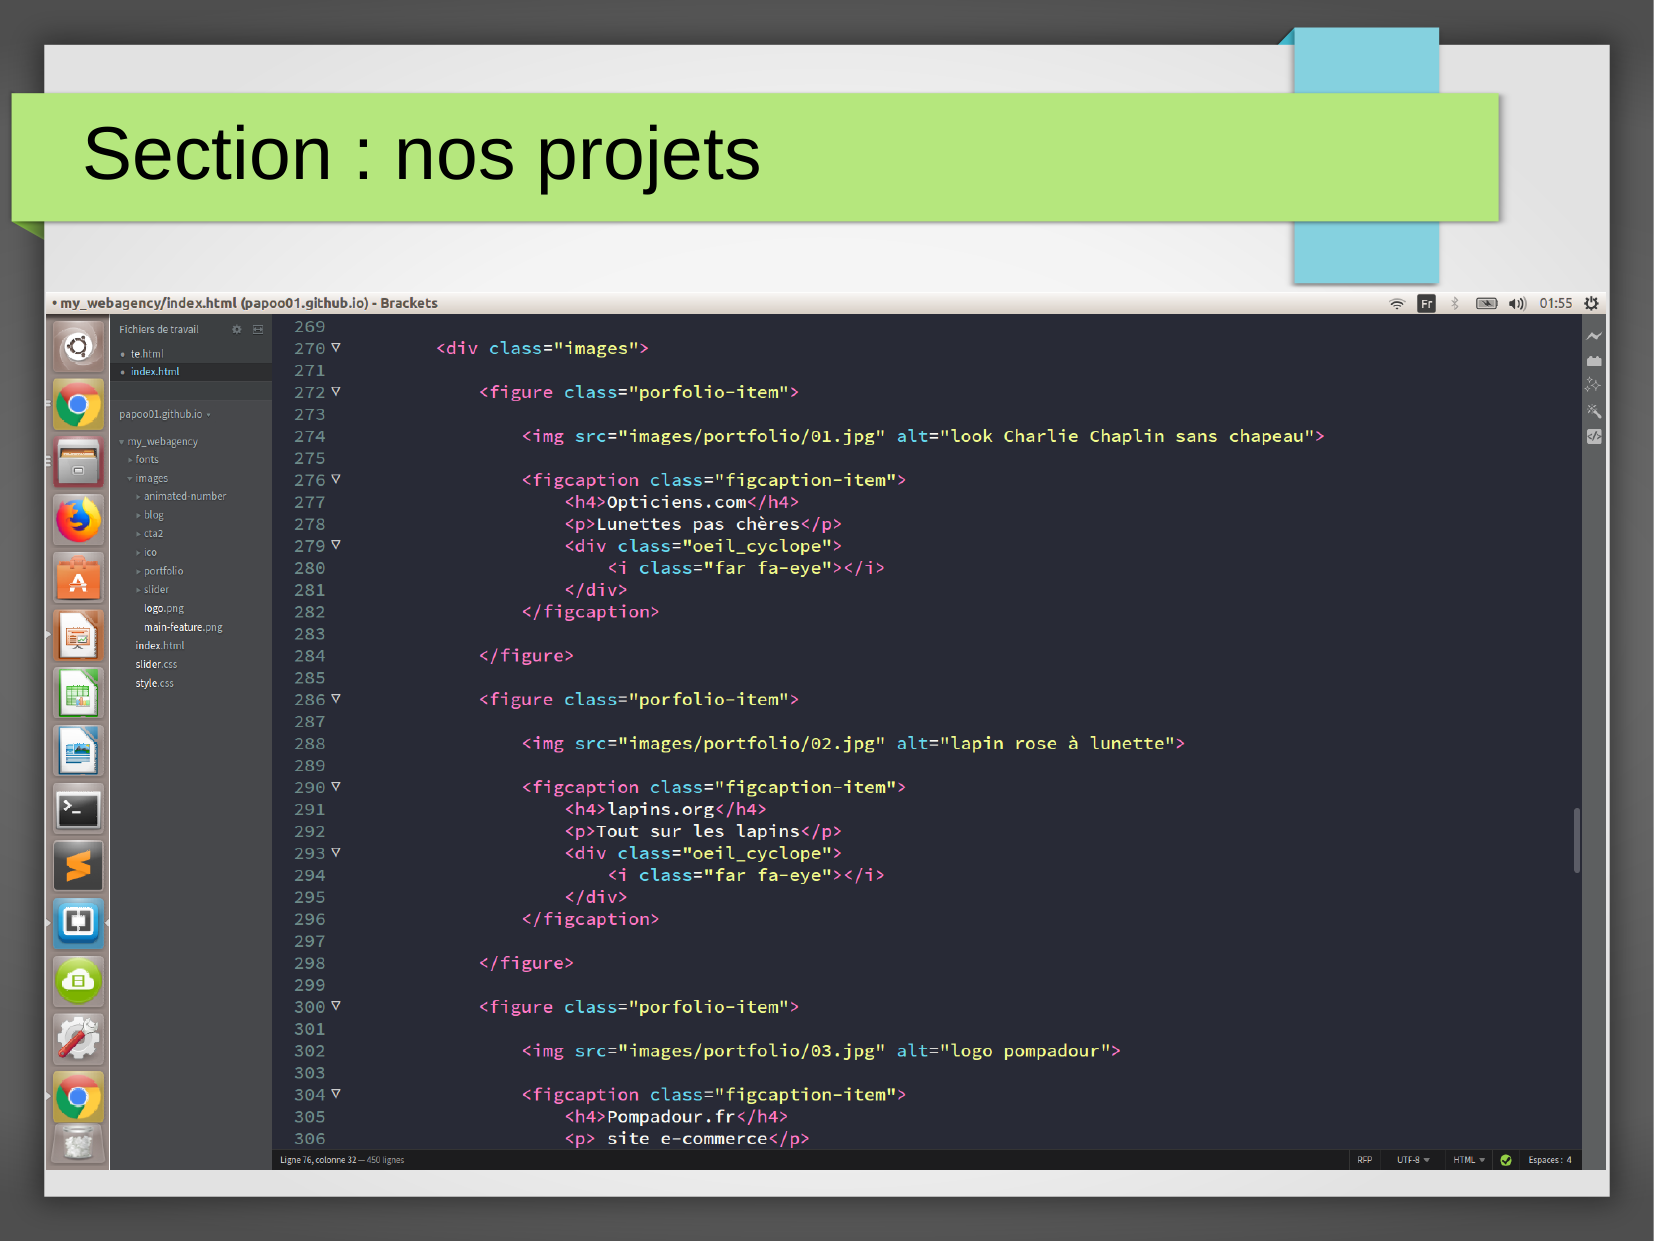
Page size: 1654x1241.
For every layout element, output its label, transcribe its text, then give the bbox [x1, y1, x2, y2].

title Section : nos projets [82, 94, 1264, 213]
picture [0, 0, 1654, 1241]
